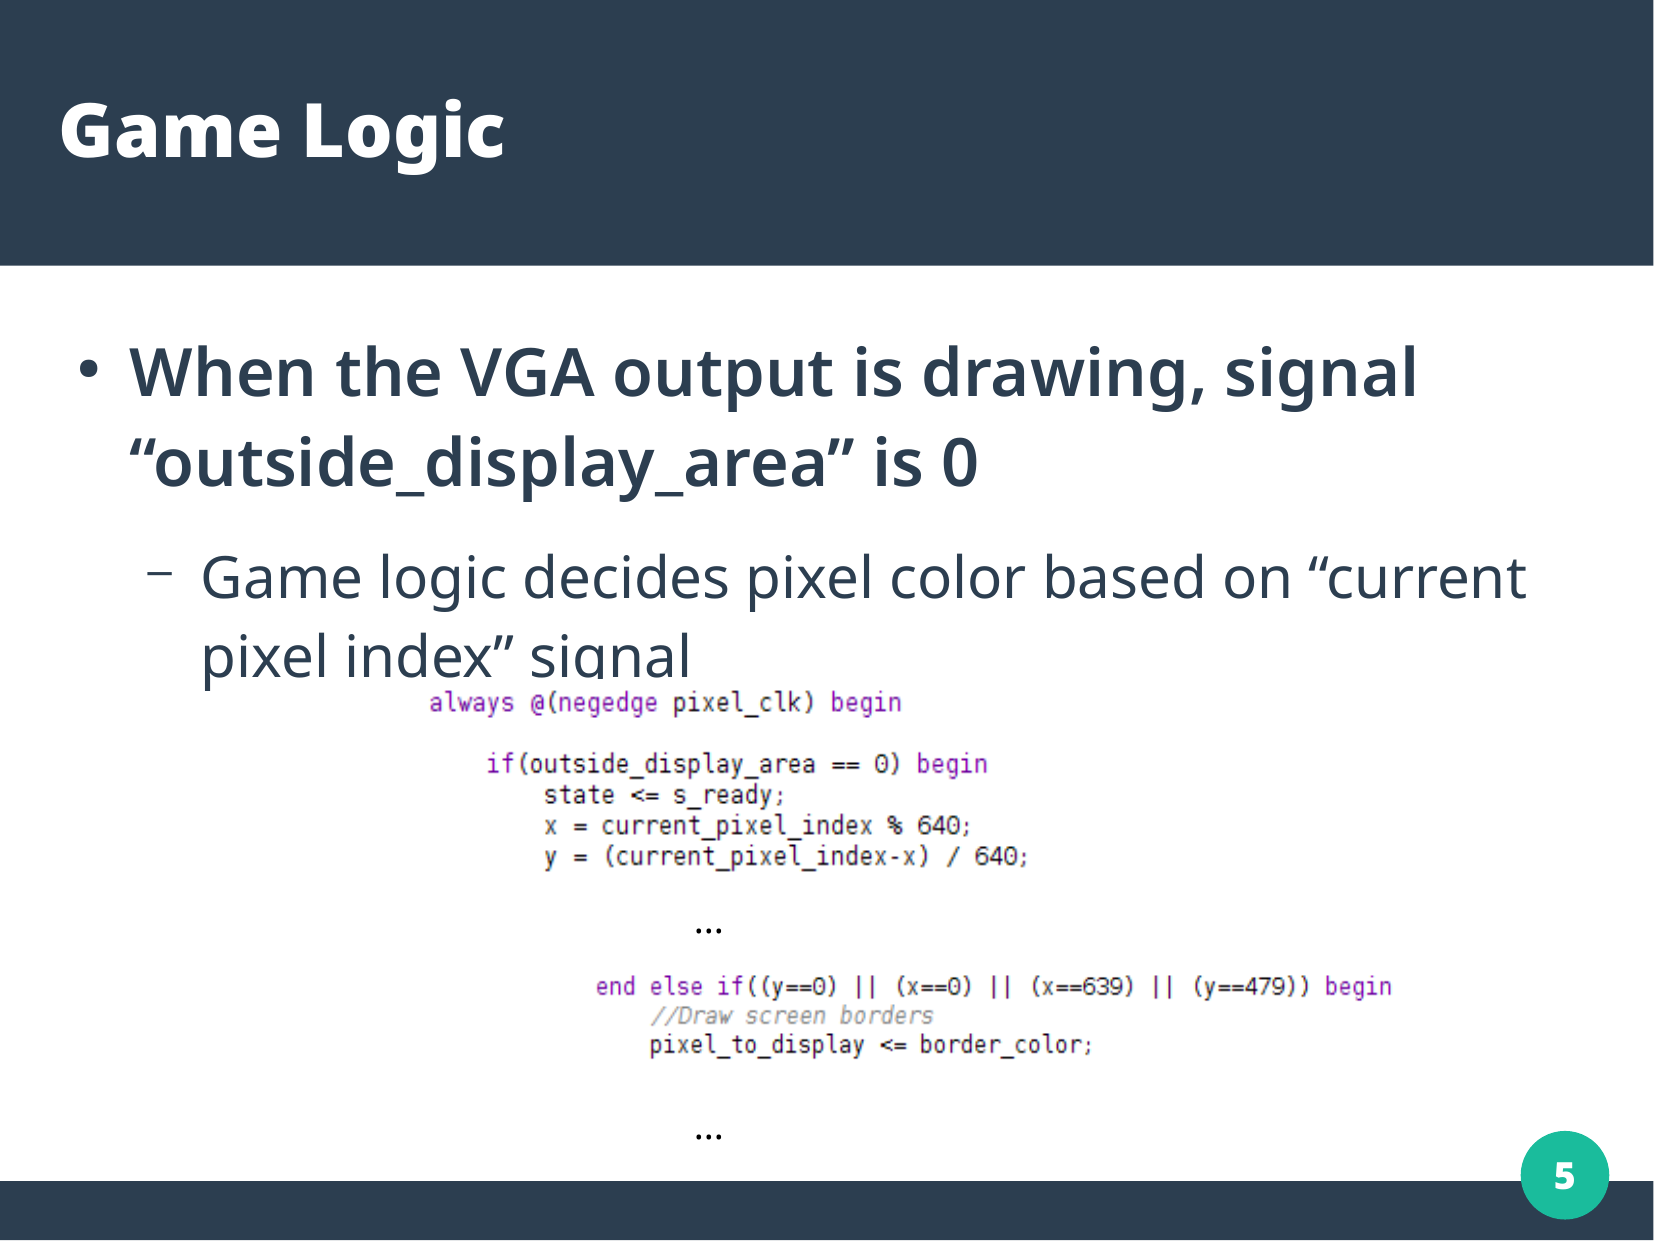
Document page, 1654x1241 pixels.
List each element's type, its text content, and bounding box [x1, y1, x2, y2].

text_box ... [679, 886, 768, 945]
text_box ... [679, 1092, 768, 1151]
picture [413, 679, 1046, 886]
picture [590, 974, 1414, 1063]
list When the VGA output is drawing, signal “outside_display_area” is 0 Game logic decides pixel color based on “current pixel index” signal [59, 324, 1595, 1152]
title Game Logic [59, 49, 1595, 207]
